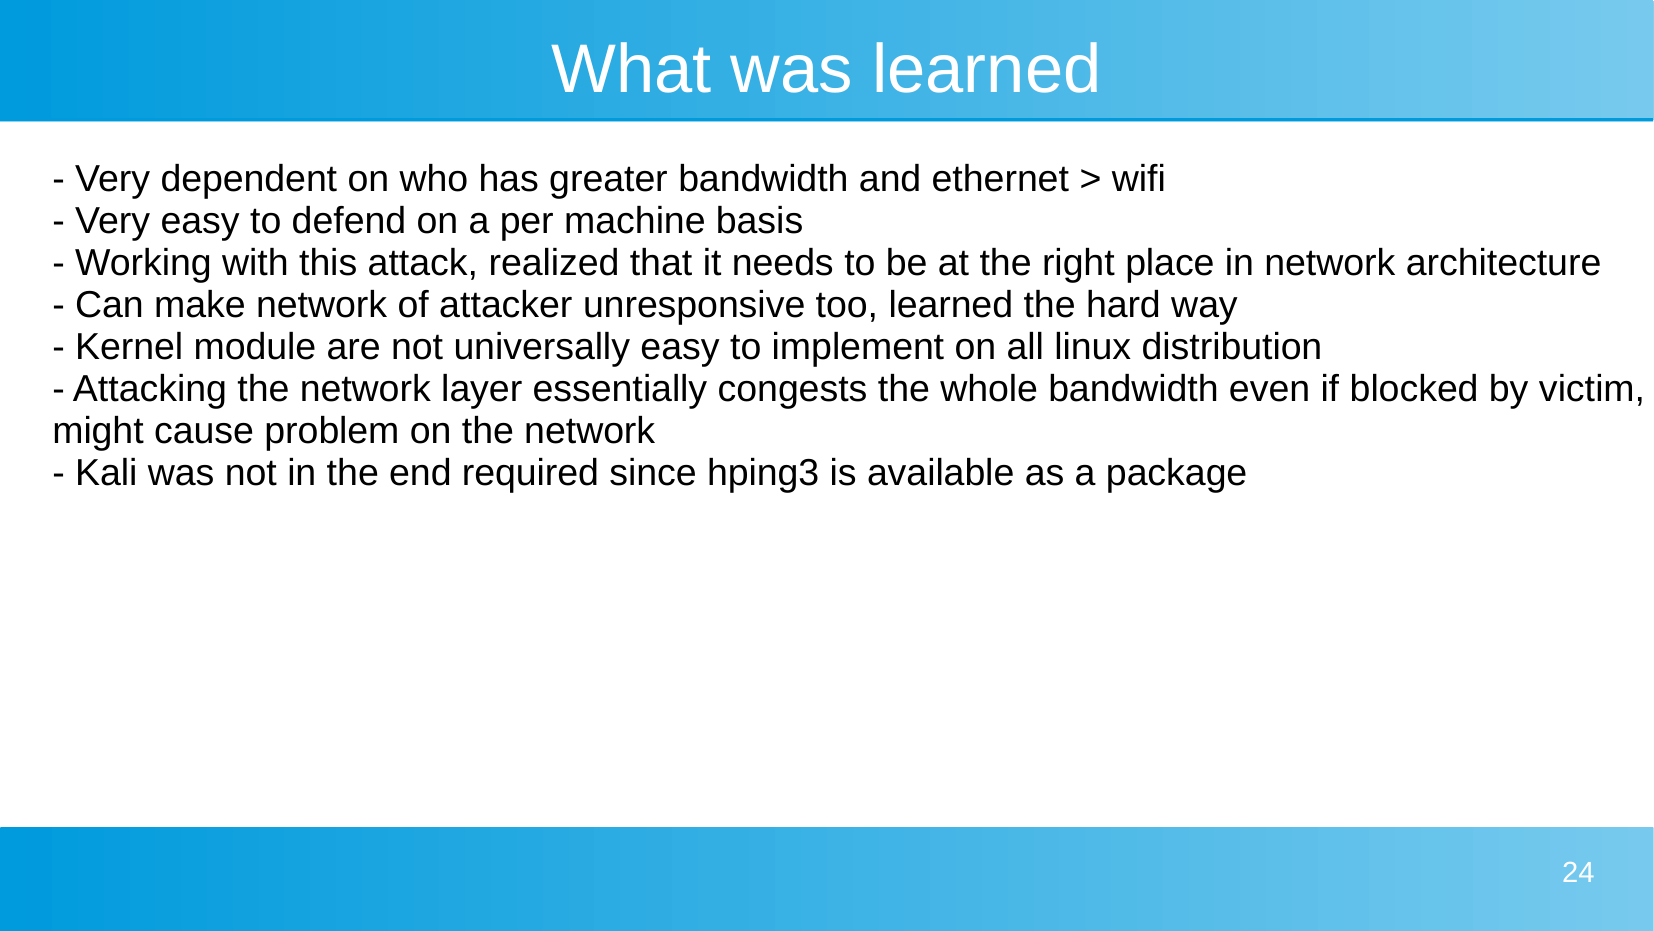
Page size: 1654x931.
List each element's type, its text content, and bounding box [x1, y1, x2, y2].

title What was learned [59, 29, 1595, 108]
text_box - Very dependent on who has greater bandwidth and ethernet > wifi - Very easy to defend on a per machine basis - Working with this attack, realized that it needs to be at the right place in network architecture - Can make network of attacker unresponsive too, learned the hard way - Kernel module are not universally easy to implement on all linux distribution - Attacking the network layer essentially congests the whole bandwidth even if blocked by victim, might cause problem on the network - Kali was not in the end required since hping3 is available as a package [37, 150, 1654, 501]
